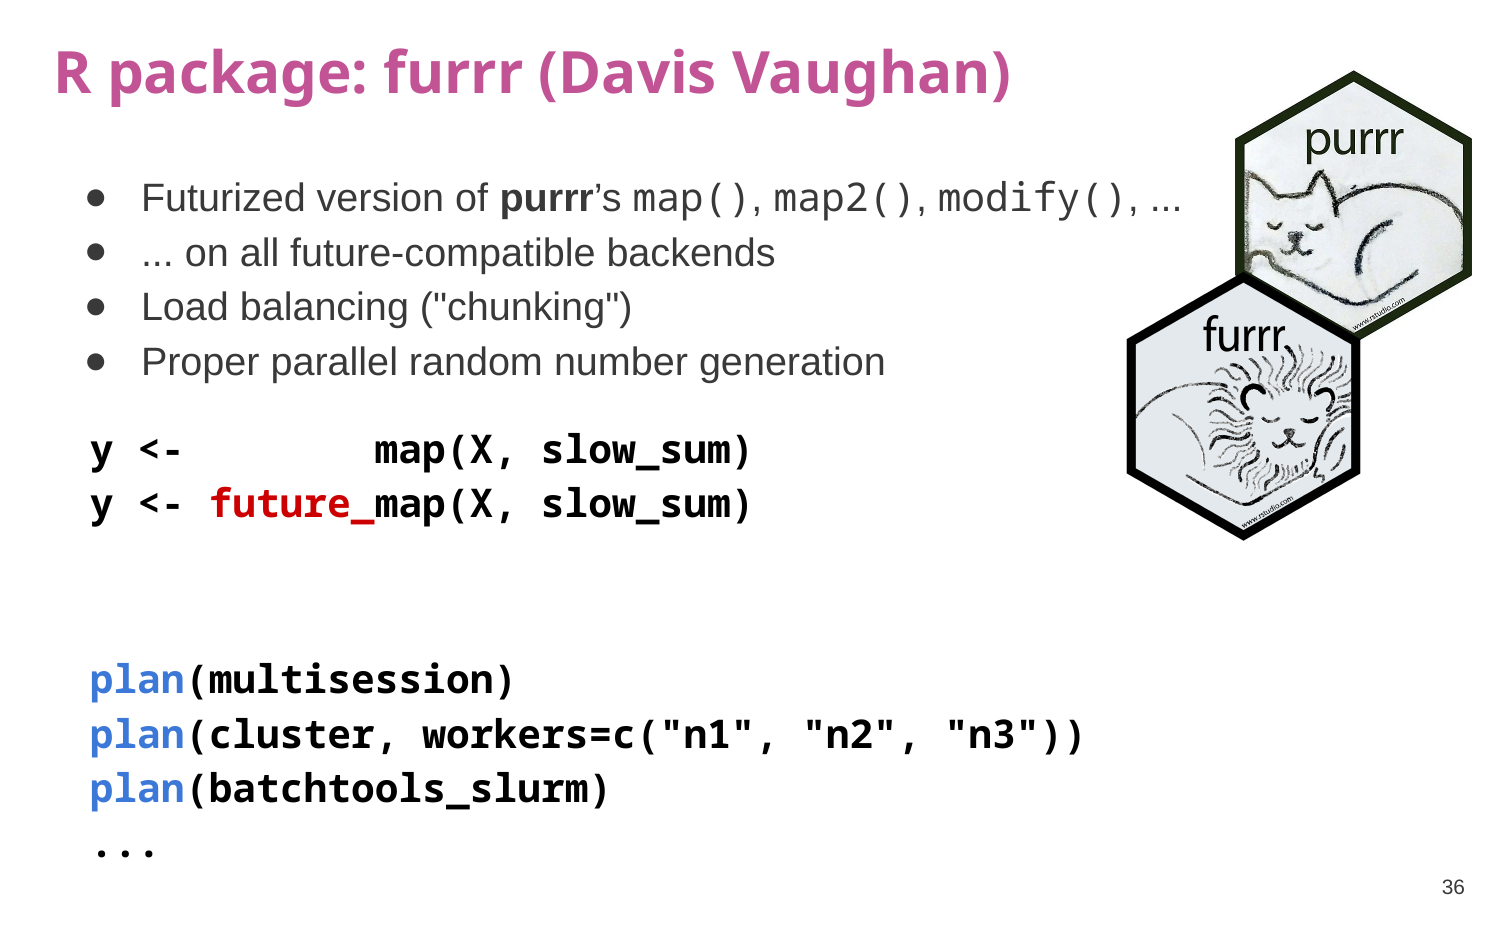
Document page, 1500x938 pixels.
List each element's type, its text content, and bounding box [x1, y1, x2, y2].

picture [1125, 70, 1472, 543]
title R package: furrr (Davis Vaughan) [38, 20, 1463, 136]
list Futurized version of purrr’s map(), map2(), modify(), ... ... on all future-compatible backends Load balancing ("chunking") Proper parallel random number generation y <- map(X, slow_sum) y <- future_map(X, slow_sum) plan(multisession) plan(cluster, workers=c("n1", "n2", "n3")) plan(batchtools_slurm) ... [51, 149, 1449, 923]
slide_number <number> [1389, 849, 1480, 922]
